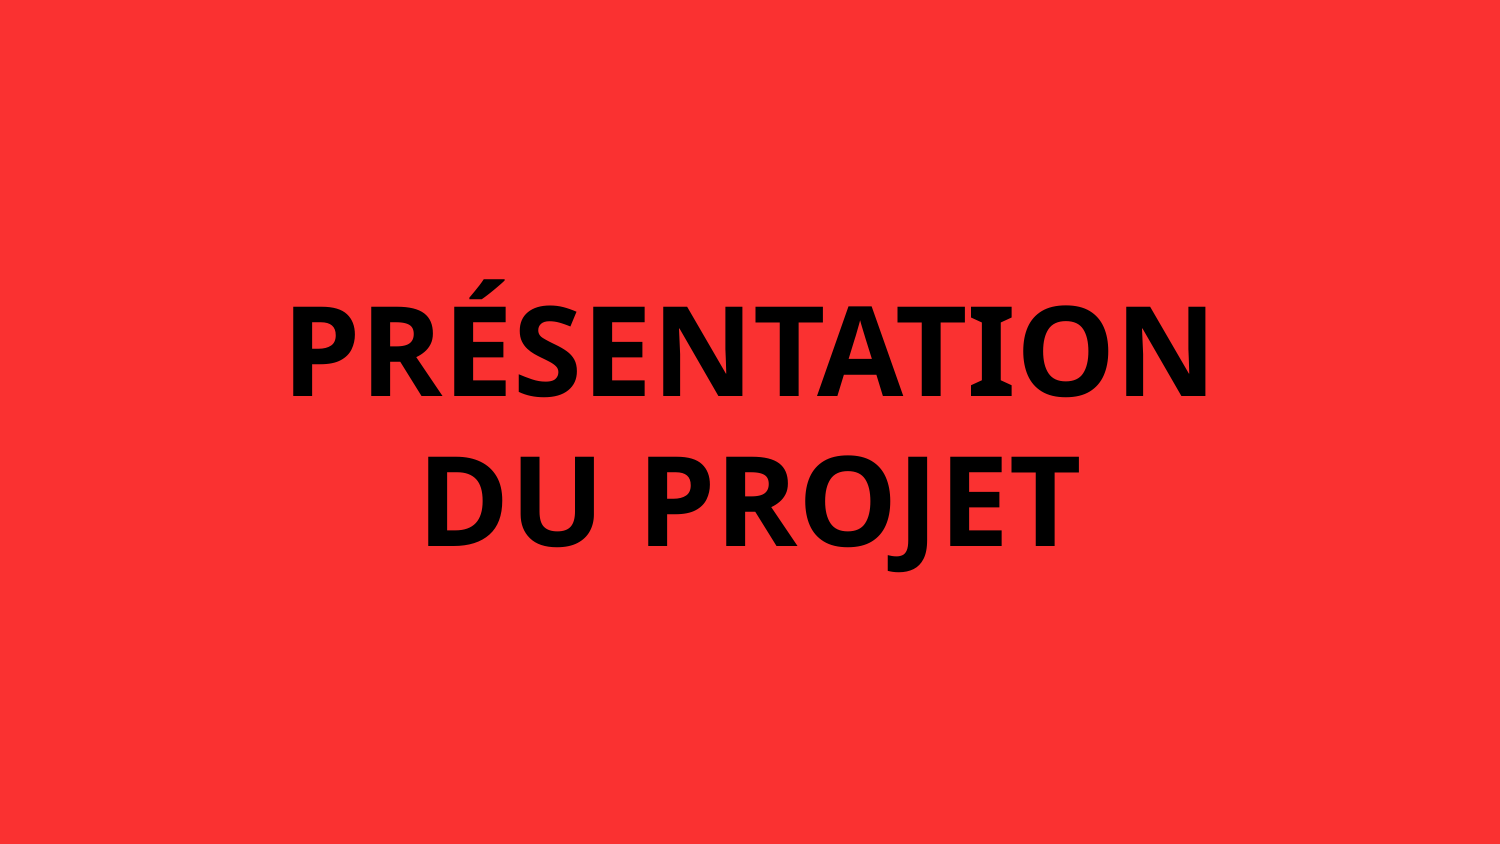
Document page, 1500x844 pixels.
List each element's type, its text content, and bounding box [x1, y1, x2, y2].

title PRÉSENTATION DU PROJET [190, 232, 1310, 612]
